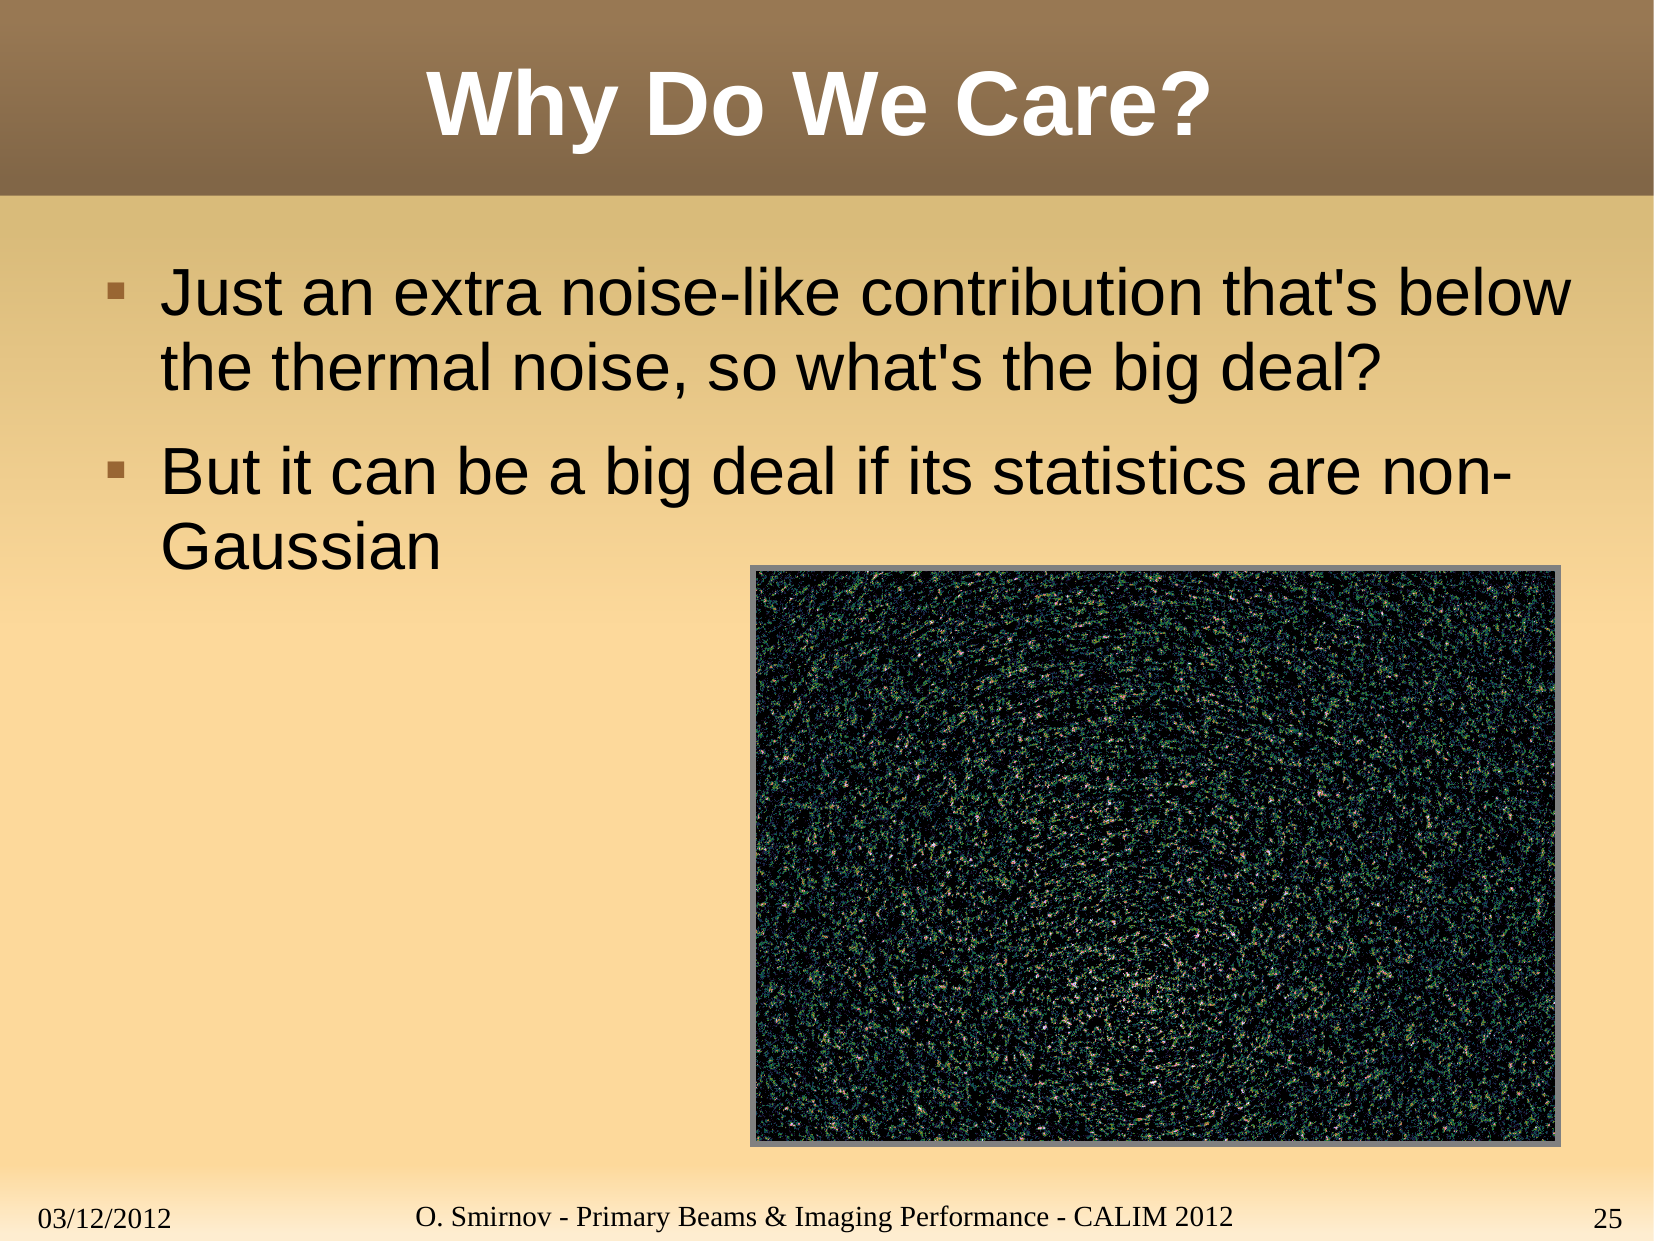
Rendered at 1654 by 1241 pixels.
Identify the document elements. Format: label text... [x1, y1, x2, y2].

picture [0, 0, 1654, 1241]
title Why Do We Care? [76, 0, 1565, 208]
list Just an extra noise-like contribution that's below the thermal noise, so what's the big deal? But it can be a big deal if its statistics are non-Gaussian [90, 255, 1579, 1074]
